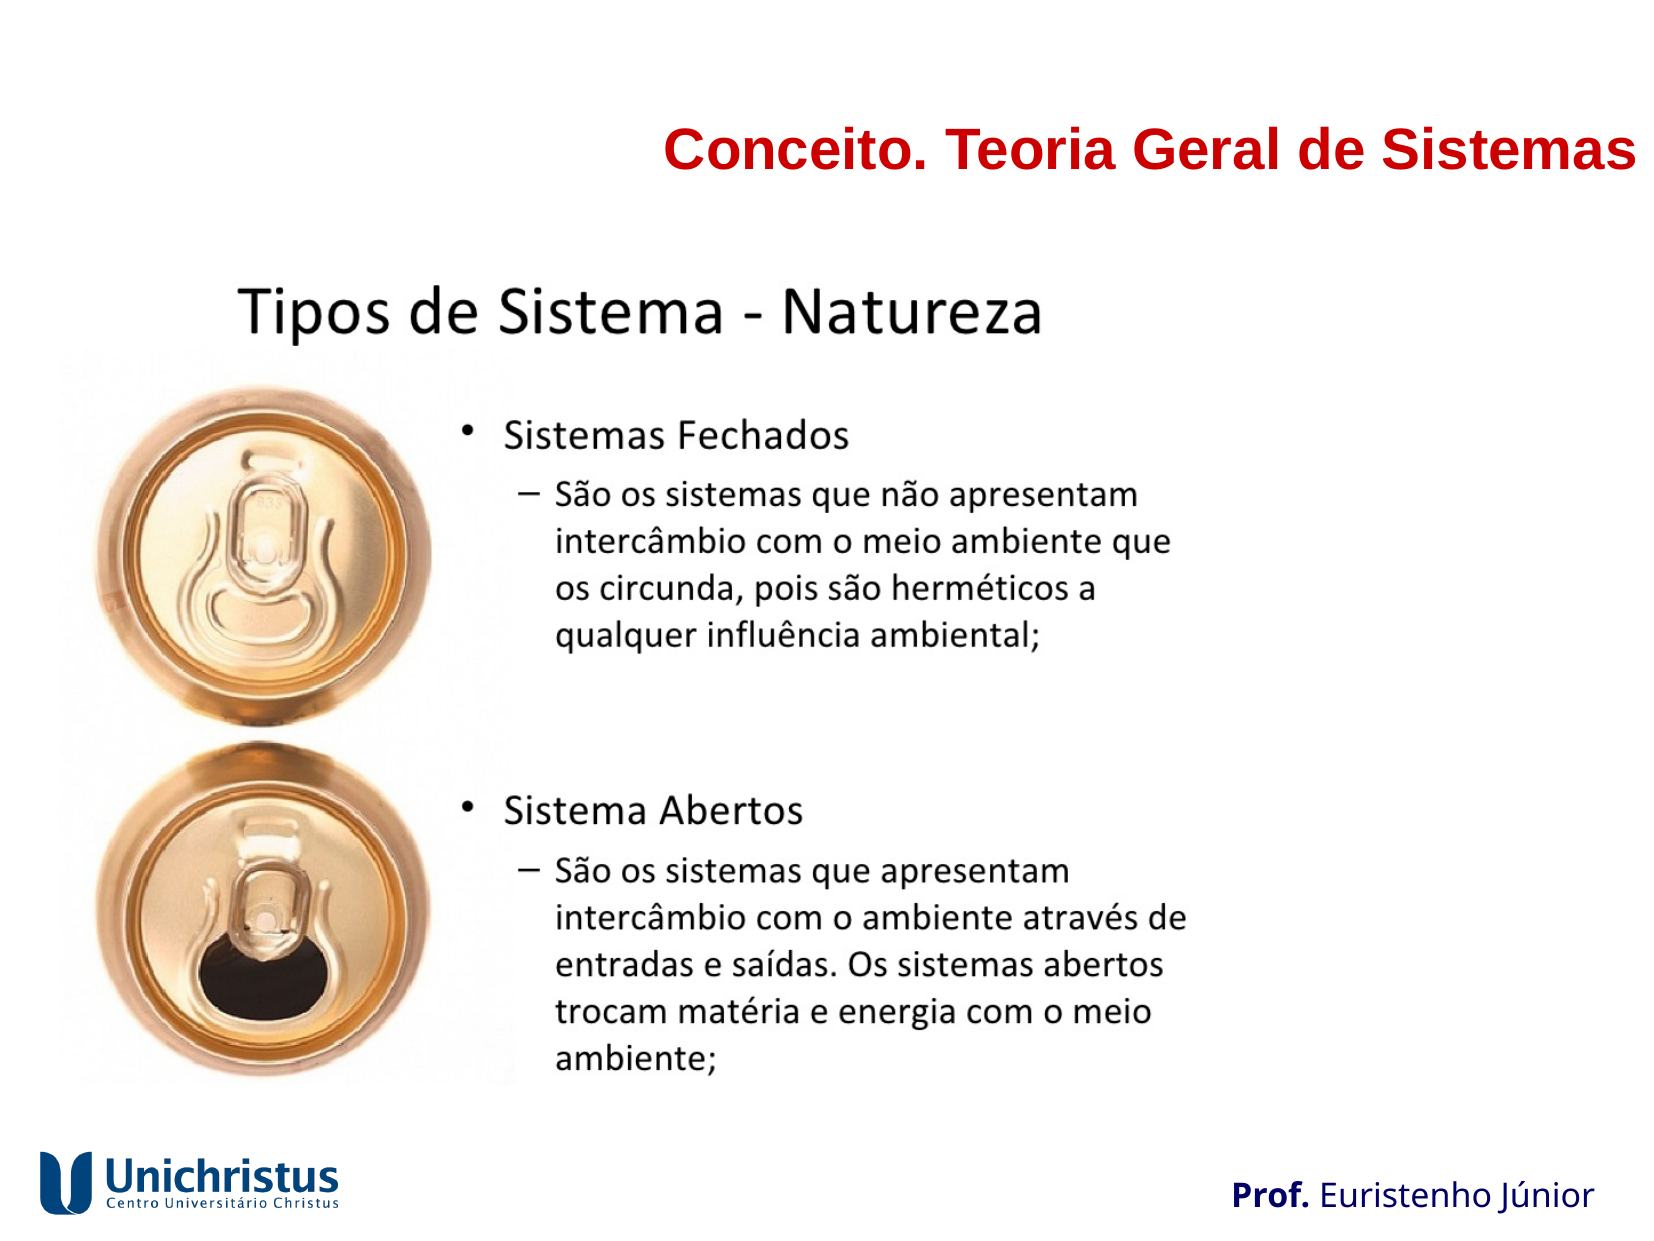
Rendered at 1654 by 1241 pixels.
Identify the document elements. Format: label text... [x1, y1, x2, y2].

text_box Prof. Euristenho Júnior [1216, 1163, 1654, 1224]
picture [59, 259, 1205, 1085]
text_box Conceito. Teoria Geral de Sistemas [649, 109, 1654, 189]
picture [35, 1148, 343, 1217]
